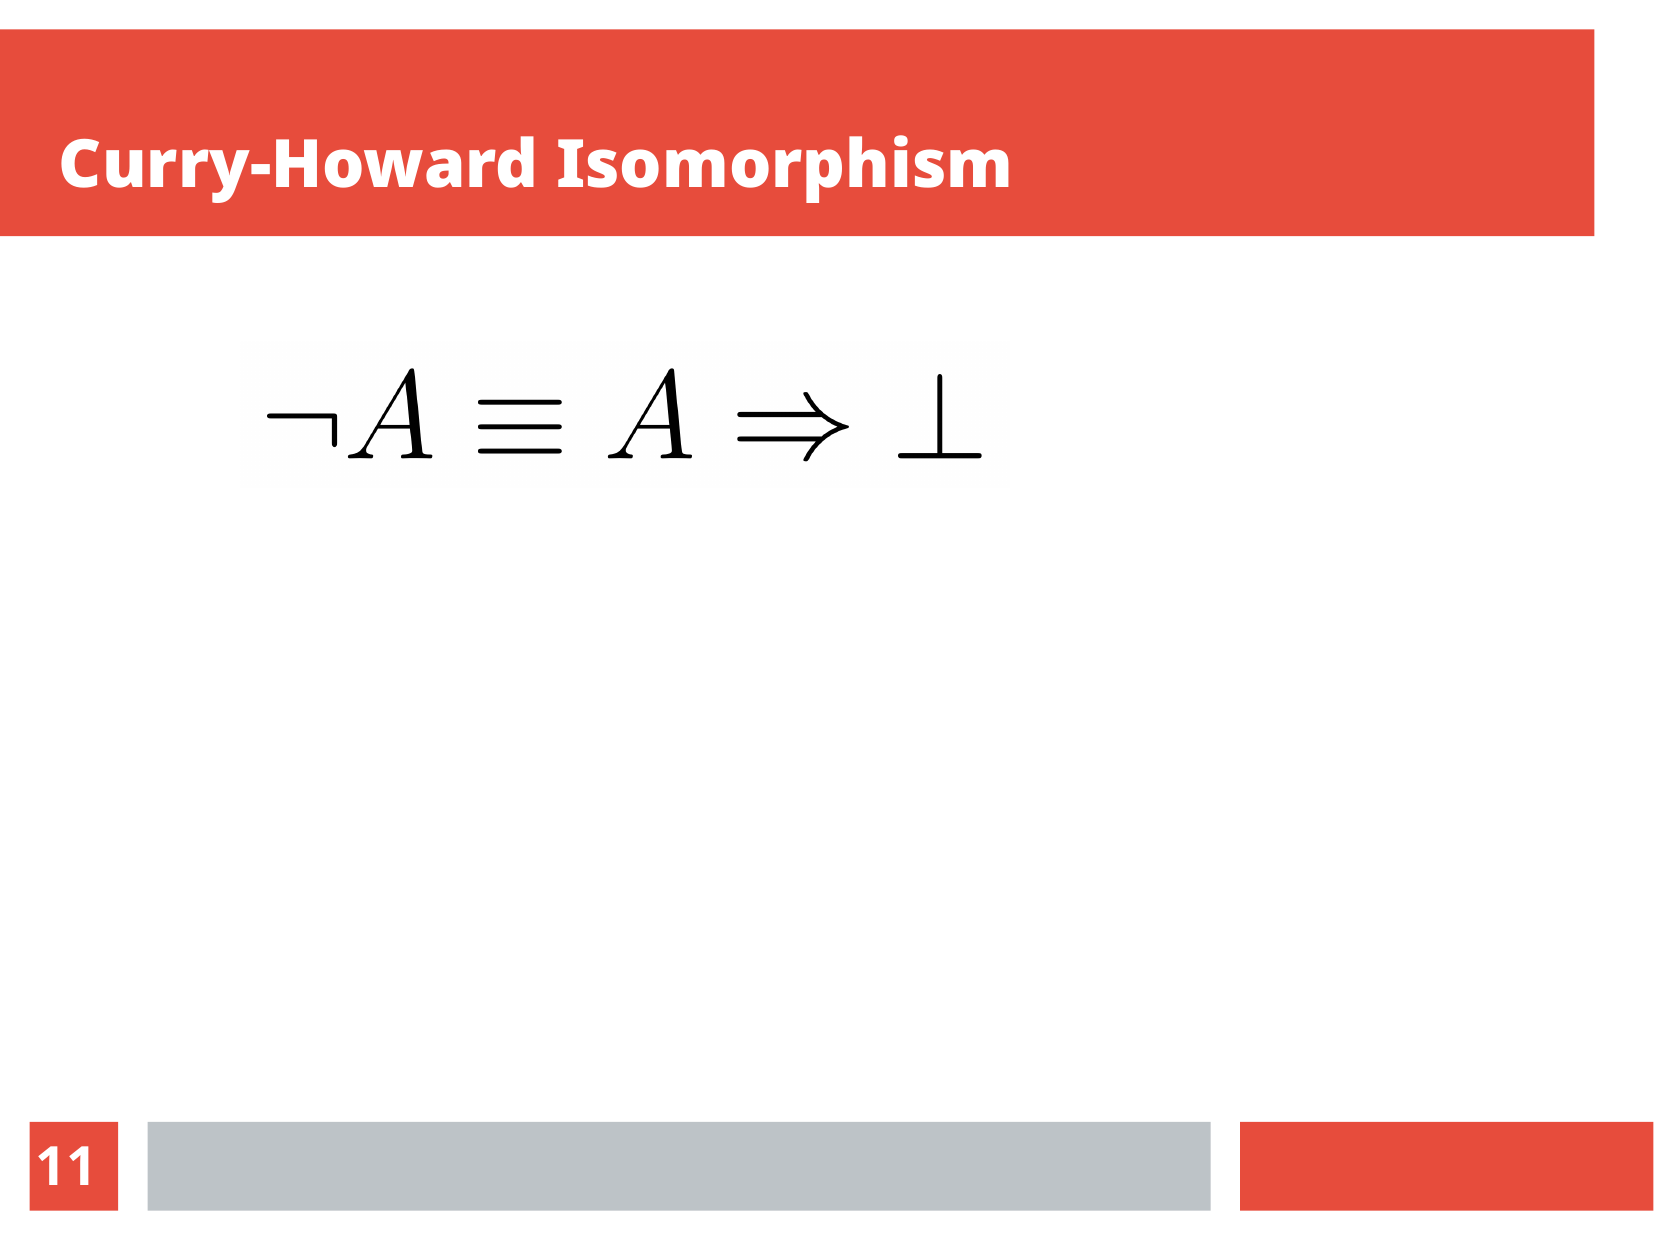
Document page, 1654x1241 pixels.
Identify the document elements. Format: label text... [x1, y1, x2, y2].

text_box 11 [20, 1119, 254, 1210]
title Curry-Howard Isomorphism [59, 58, 1595, 207]
picture [240, 341, 1010, 488]
